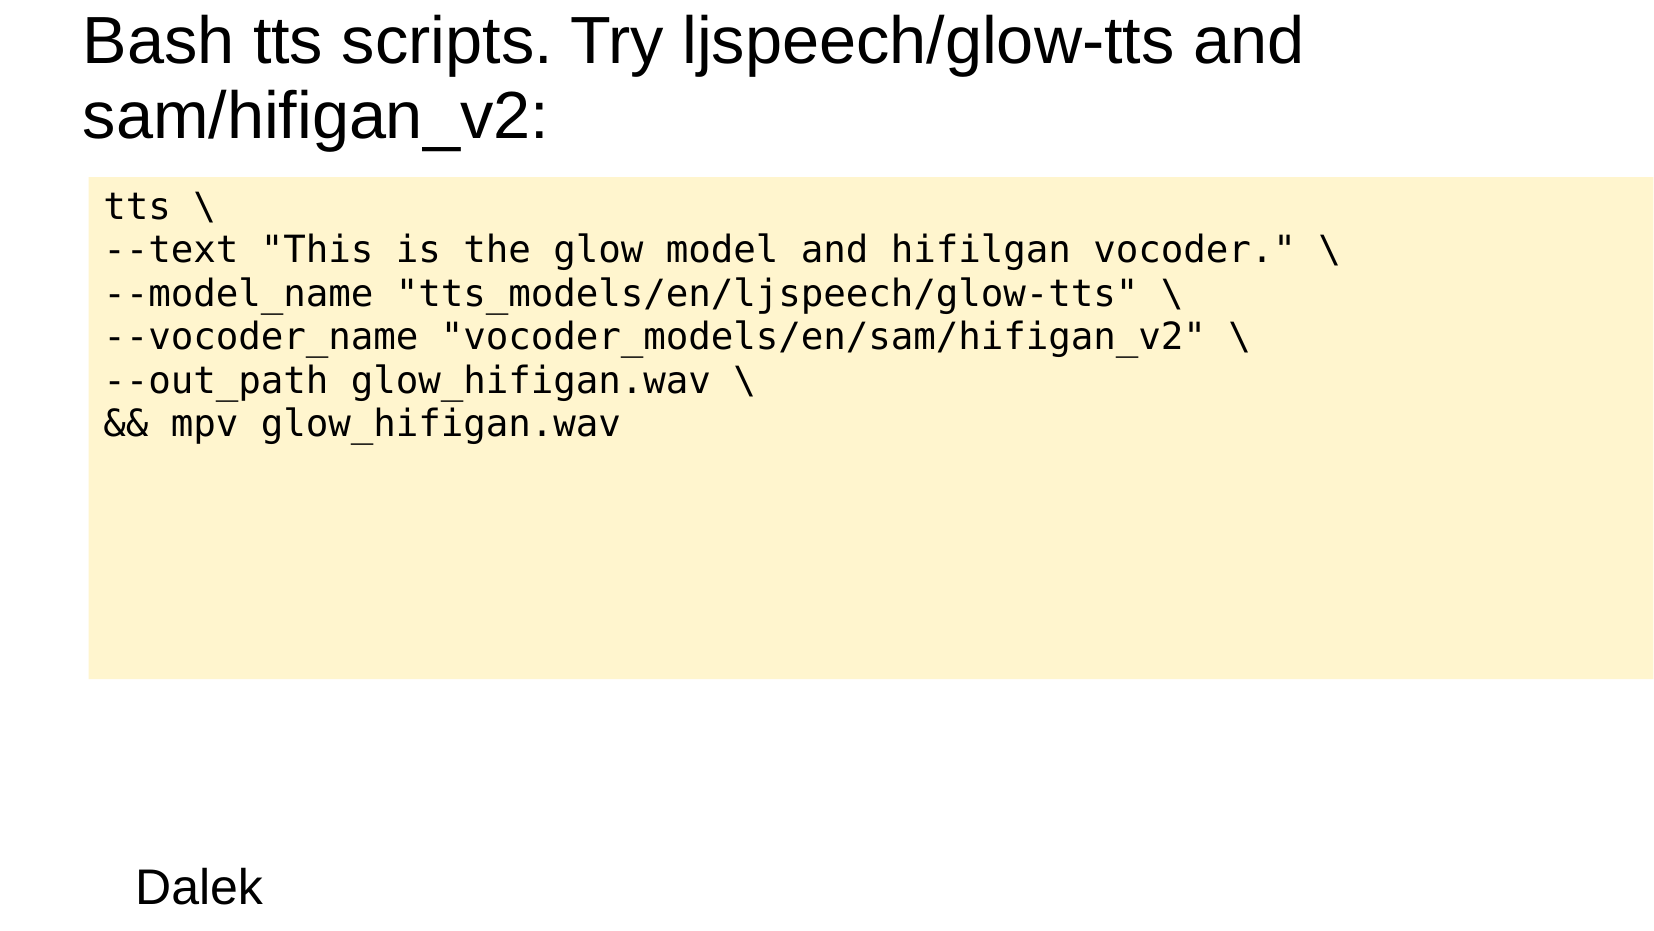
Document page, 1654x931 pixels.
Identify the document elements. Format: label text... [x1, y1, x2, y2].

subtitle Dalek [99, 859, 1588, 916]
title Bash tts scripts. Try ljspeech/glow-tts and sam/hifigan_v2: [82, 2, 1571, 153]
text_box tts \ --text "This is the glow model and hifilgan vocoder." \ --model_name "tts_models/en/ljspeech/glow-tts" \ --vocoder_name "vocoder_models/en/sam/hifigan_v2" \ --out_path glow_hifigan.wav \ && mpv glow_hifigan.wav [88, 177, 1654, 680]
